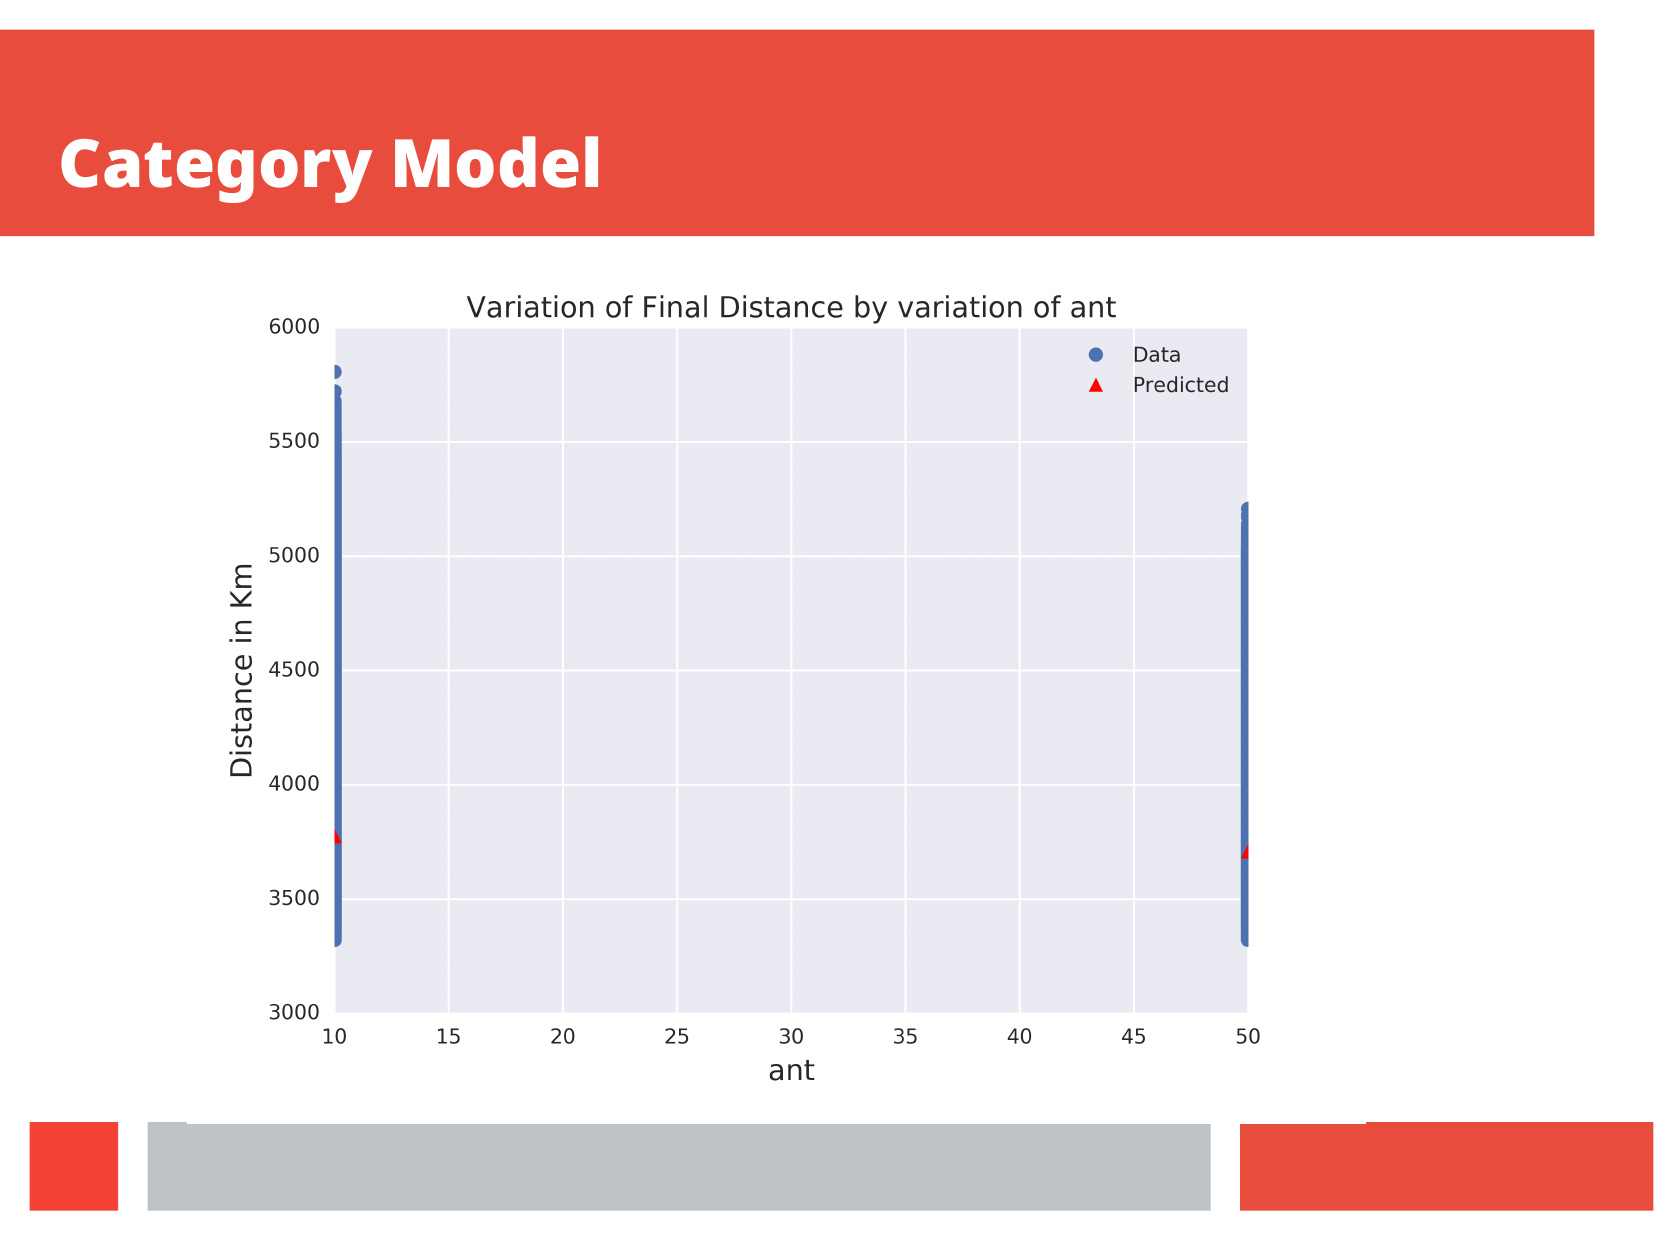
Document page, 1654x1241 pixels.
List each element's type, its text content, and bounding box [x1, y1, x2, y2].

title Category Model [59, 59, 1595, 207]
picture [187, 239, 1366, 1124]
